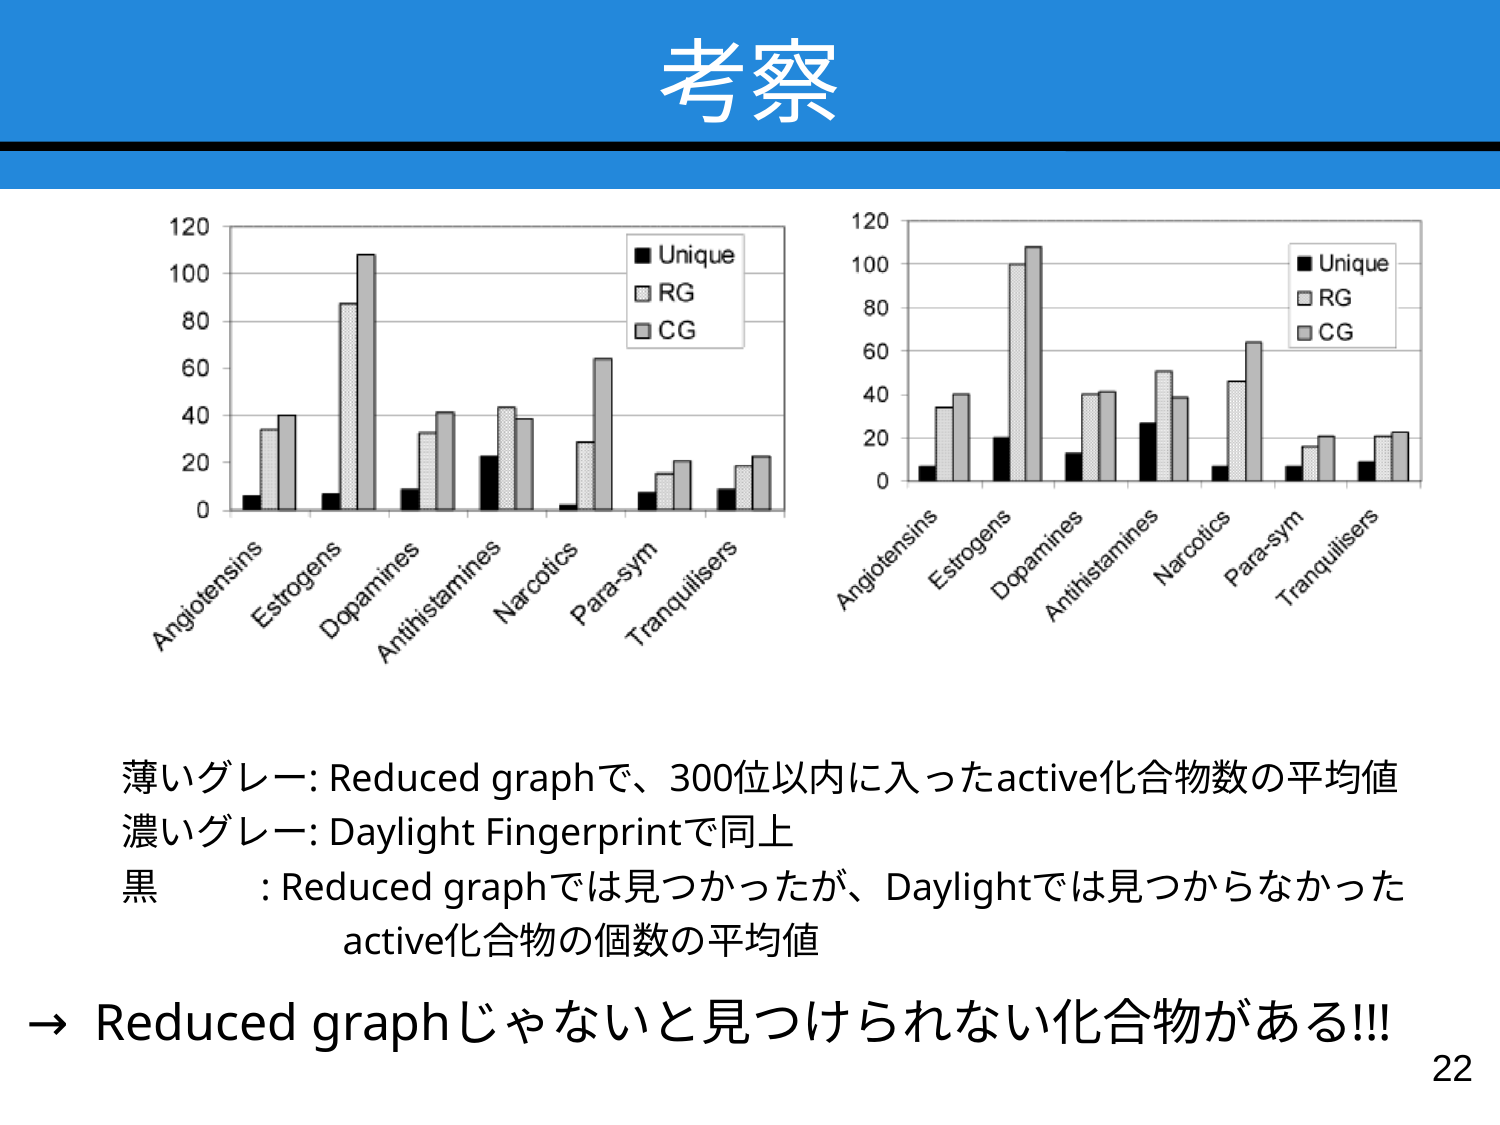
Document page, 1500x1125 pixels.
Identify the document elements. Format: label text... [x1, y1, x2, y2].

picture [813, 212, 1432, 626]
title 考察 [75, 29, 1425, 122]
text_box 薄いグレー: Reduced graphで、300位以内に入ったactive化合物数の平均値 濃いグレー: Daylight Fingerprintで同上 黒 : Reduced graphでは見つかったが、Daylightでは見つからなかった active化合物の個数の平均値 [106, 740, 1494, 906]
text_box → Reduced graphじゃないと見つけられない化合物がある!!! [11, 974, 1454, 1040]
picture [126, 212, 792, 673]
